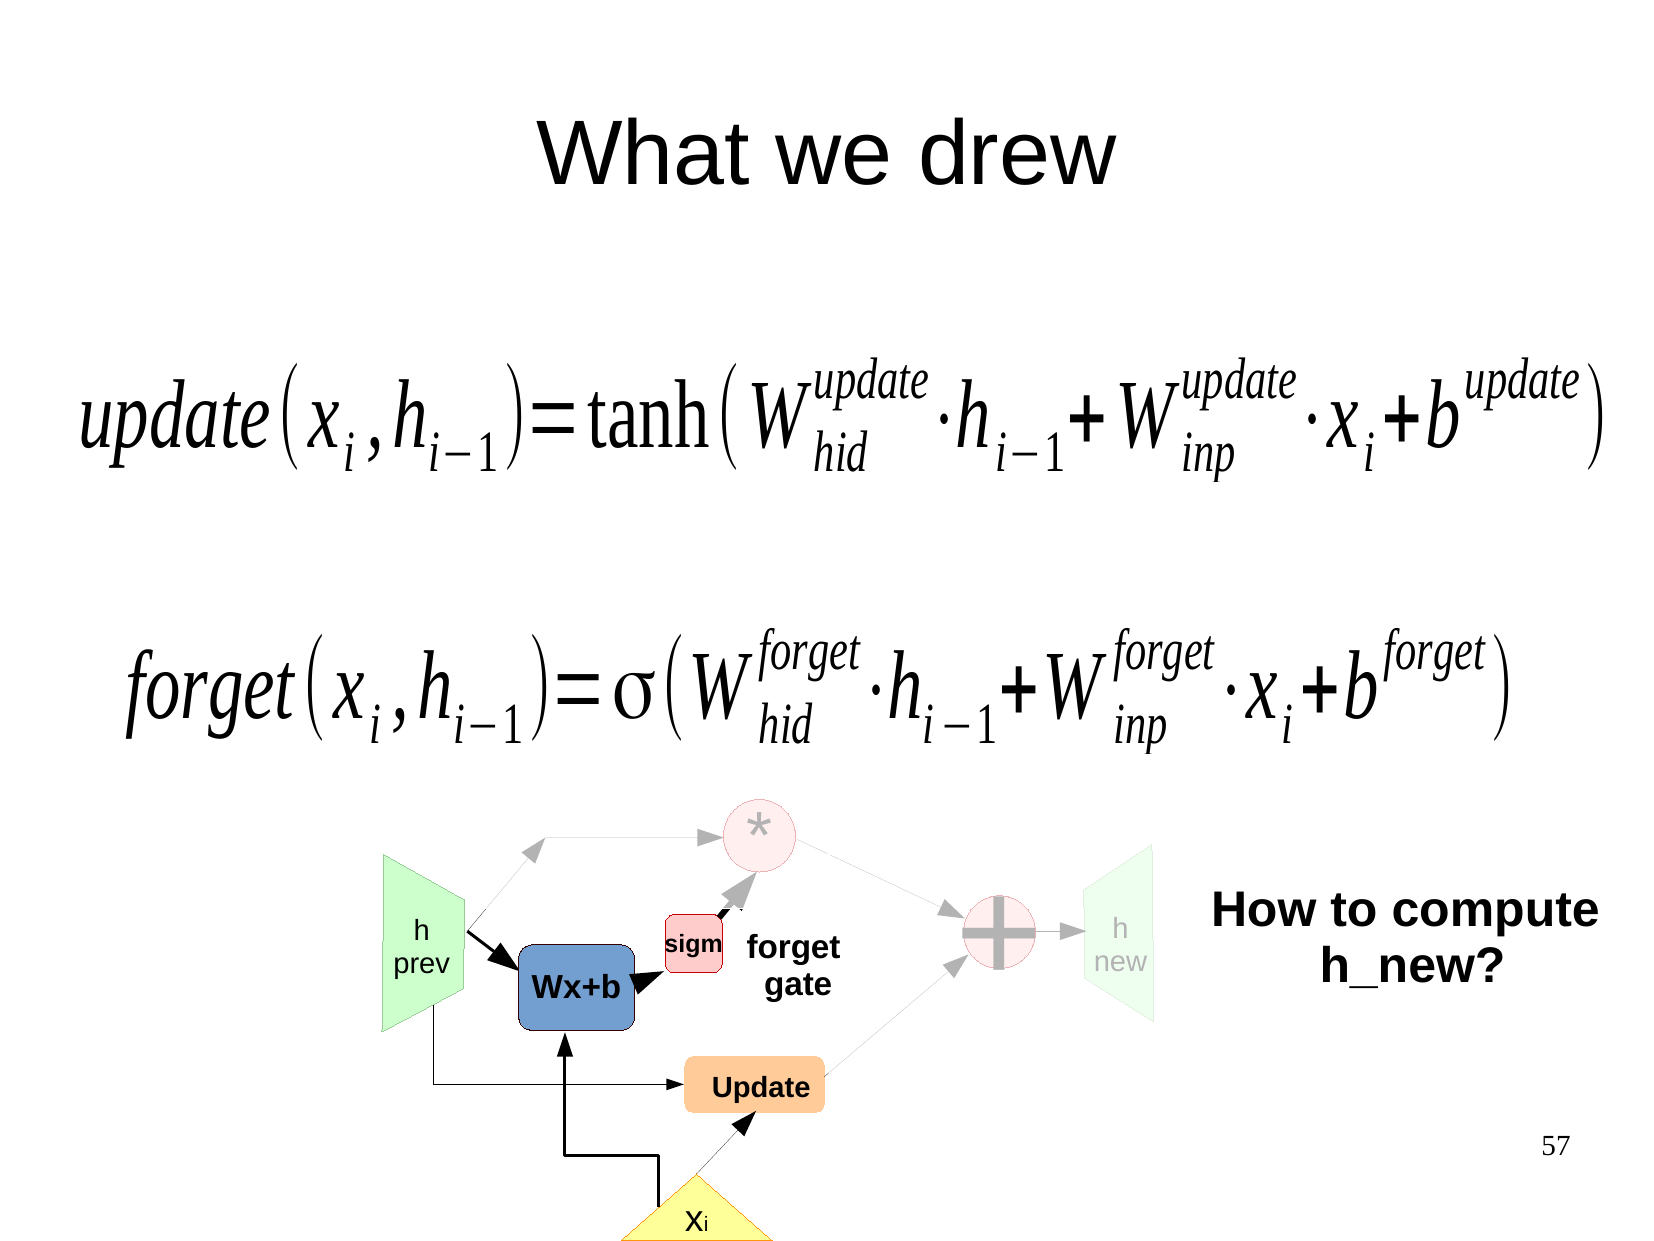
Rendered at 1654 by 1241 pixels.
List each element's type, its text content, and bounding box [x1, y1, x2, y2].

text_box sigm [665, 914, 723, 973]
text_box forget gate [731, 921, 865, 1012]
text_box [383, 854, 465, 906]
text_box [466, 779, 1296, 1083]
text_box [683, 1055, 825, 1114]
text_box Update [697, 1063, 871, 1112]
chart [107, 614, 1531, 754]
text_box h prev [378, 906, 466, 987]
text_box How to compute h_new? [1196, 873, 1629, 1002]
text_box xi [621, 1174, 773, 1241]
text_box Wx+b [518, 944, 635, 1031]
chart [60, 343, 1626, 482]
title What we drew [82, 49, 1571, 257]
text_box [381, 987, 464, 1032]
